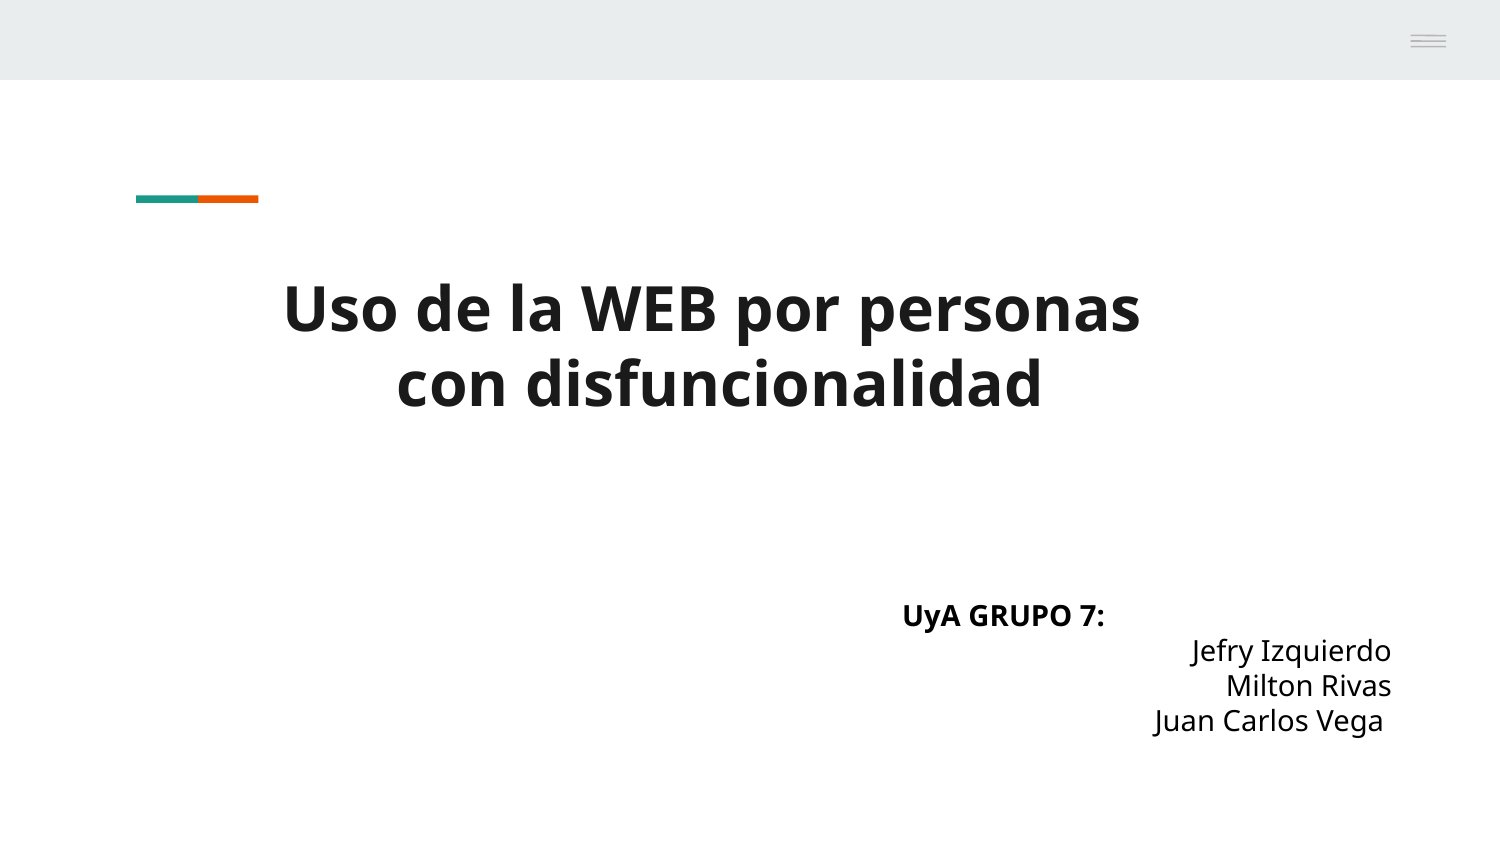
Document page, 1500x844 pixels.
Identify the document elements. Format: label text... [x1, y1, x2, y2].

text_box UyA GRUPO 7: Jefry Izquierdo Milton Rivas Juan Carlos Vega [887, 582, 1407, 751]
title Uso de la WEB por personas con disfuncionalidad [134, 253, 1307, 422]
